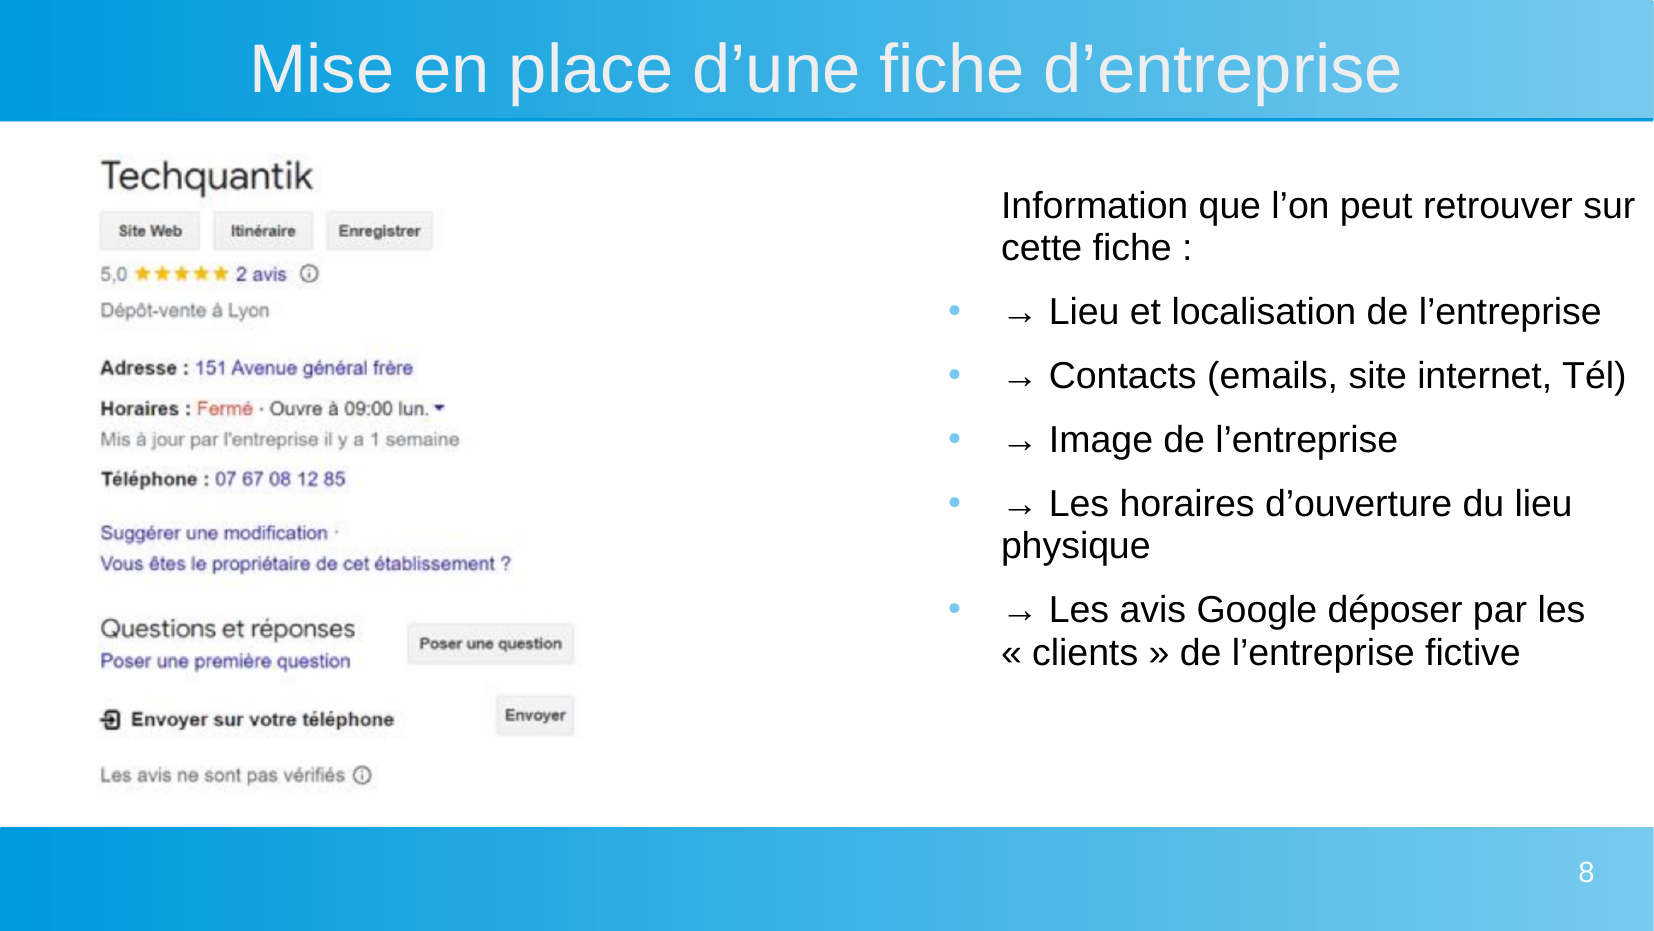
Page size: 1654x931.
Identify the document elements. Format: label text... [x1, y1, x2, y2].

title Mise en place d’une fiche d’entreprise [59, 29, 1595, 108]
picture [97, 147, 591, 827]
text_box Information que l’on peut retrouver sur cette fiche : → Lieu et localisation de l’entreprise → Contacts (emails, site internet, Tél) → Image de l’entreprise → Les horaires d’ouverture du lieu physique → Les avis Google déposer par les « clients » de l’entreprise fictive [915, 177, 1654, 768]
